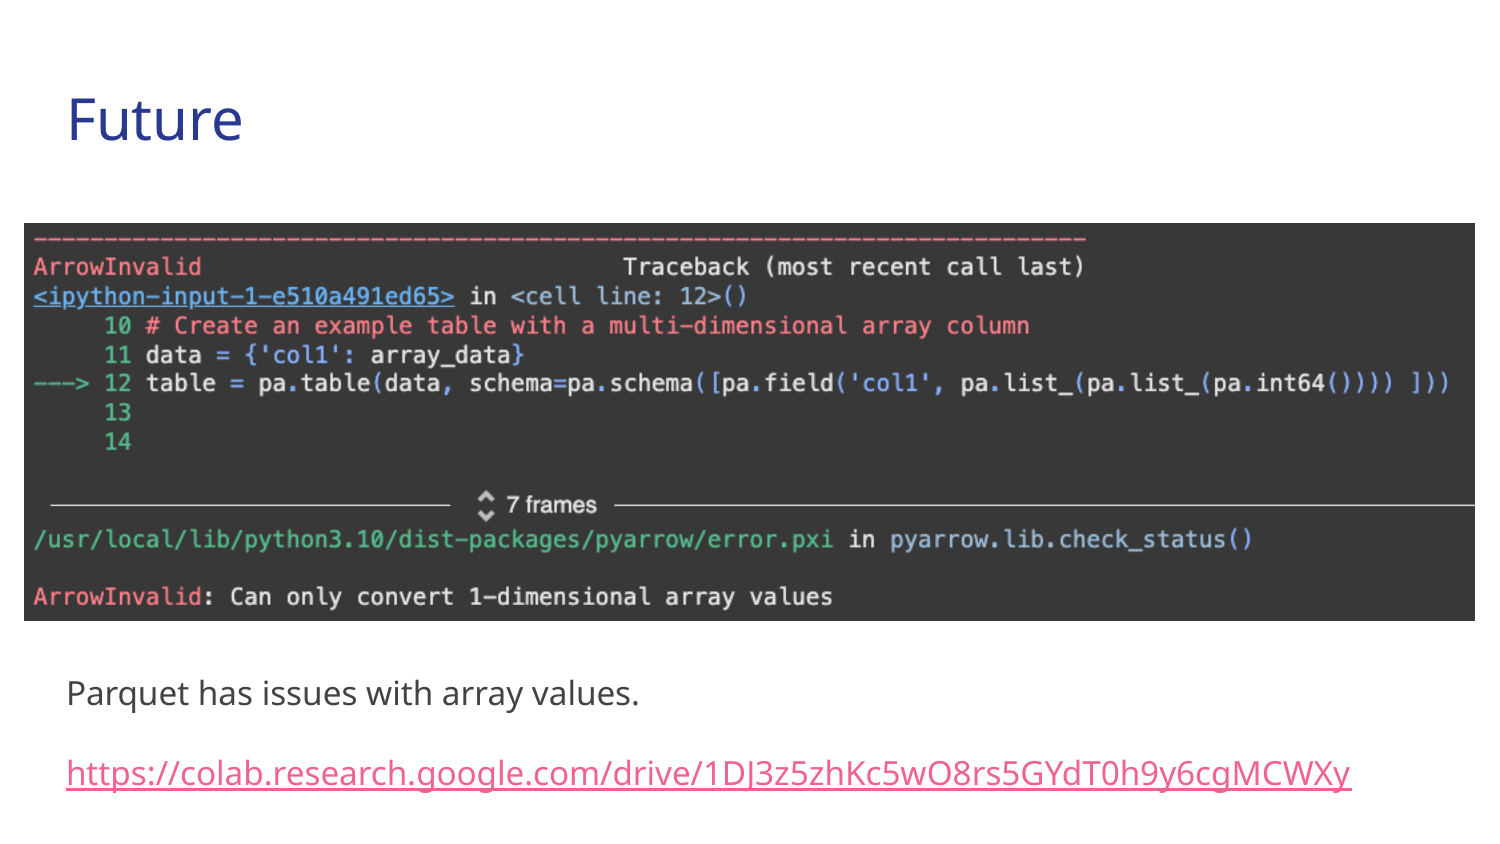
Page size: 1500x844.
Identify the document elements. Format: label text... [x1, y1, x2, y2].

picture [24, 223, 1475, 621]
text_box Parquet has issues with array values. https://colab.research.google.com/drive/1DJ3z5zhKc5wO8rs5GYdT0h9y6cgMCWXy [51, 657, 1494, 793]
title Future [51, 67, 1449, 167]
